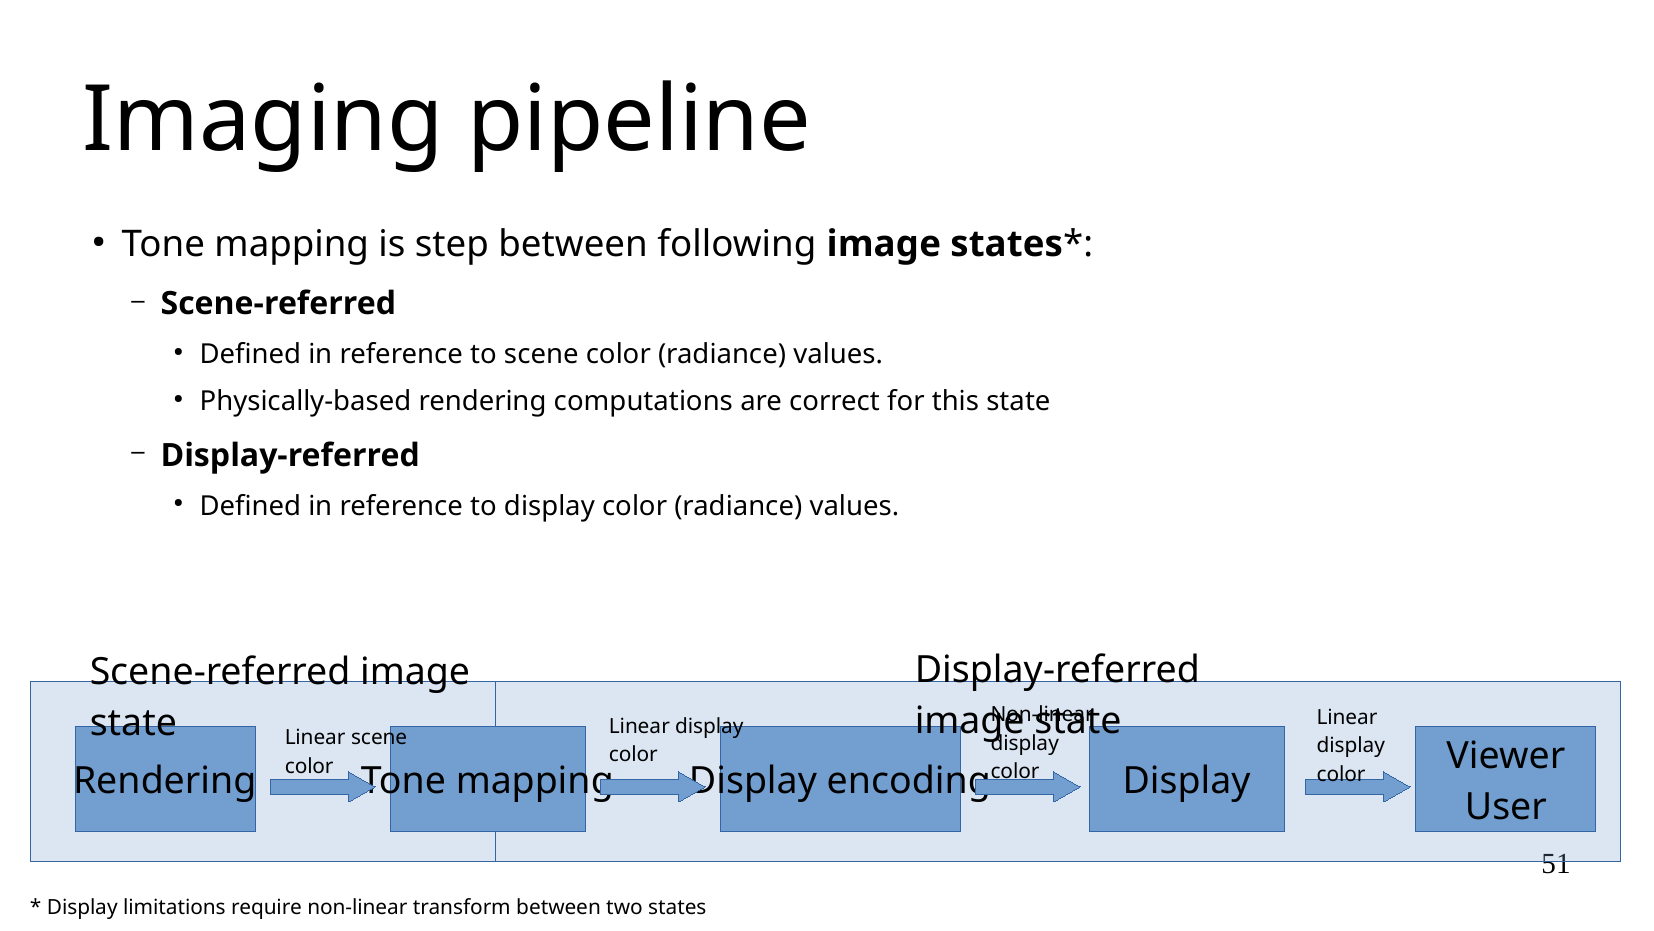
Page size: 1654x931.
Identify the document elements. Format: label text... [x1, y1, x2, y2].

text_box Linear scene color [270, 745, 398, 782]
text_box Viewer User [1415, 726, 1596, 832]
text_box Display encoding [720, 726, 961, 832]
text_box [30, 681, 1621, 862]
list Tone mapping is step between following image states*: Scene-referred Defined in reference to scene color (radiance) values. Physically-based rendering computations are correct for this state Display-referred Defined in reference to display color (radiance) values. [82, 217, 1571, 526]
text_box * Display limitations require non-linear transform between two states [15, 885, 1546, 926]
text_box Tone mapping [390, 726, 586, 832]
text_box [383, 782, 390, 791]
text_box Rendering [75, 745, 256, 832]
text_box Scene-referred image state [75, 636, 496, 745]
title Imaging pipeline [82, 37, 1571, 193]
text_box Linear display color [594, 703, 731, 771]
text_box Display-referred image state [900, 635, 1321, 744]
text_box Linear display color [1301, 694, 1389, 787]
text_box Display [1089, 744, 1285, 832]
text_box Non-linear display color [975, 744, 1090, 785]
